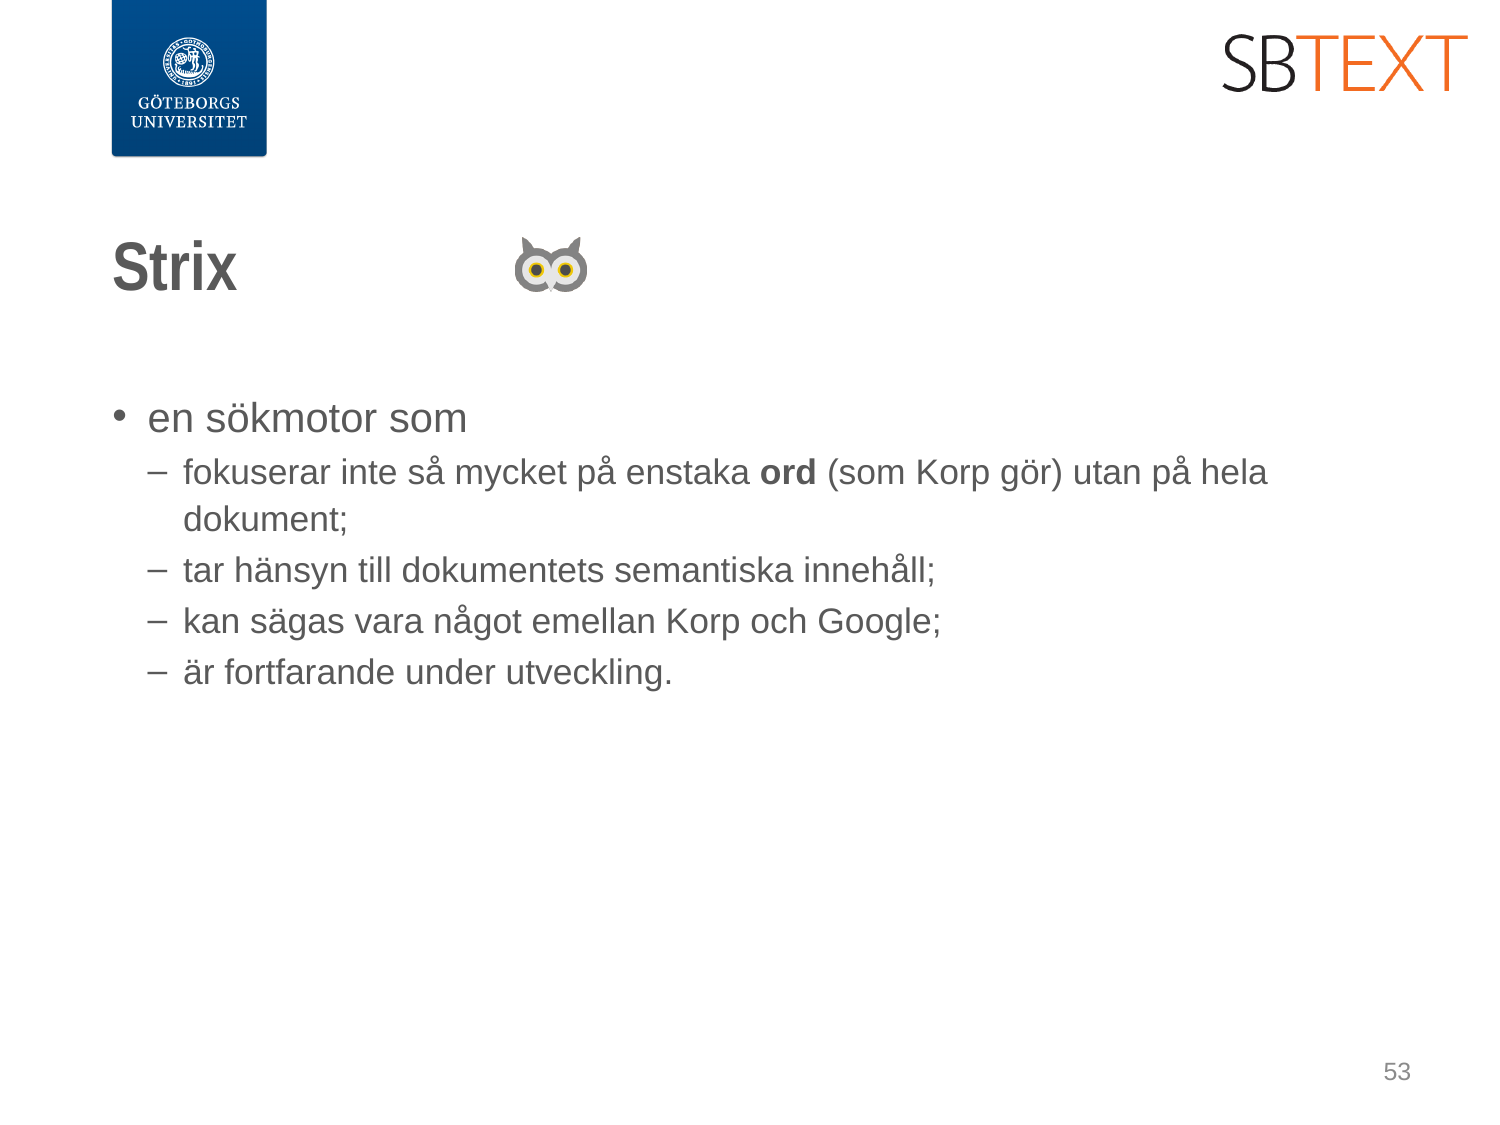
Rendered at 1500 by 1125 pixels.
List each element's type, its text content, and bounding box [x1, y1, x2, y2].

picture [110, 0, 268, 159]
picture [501, 237, 600, 295]
title Strix [112, 231, 1412, 362]
picture [1205, 19, 1476, 110]
list en sökmotor som fokuserar inte så mycket på enstaka ord (som Korp gör) utan på hela dokument; tar hänsyn till dokumentets semantiska innehåll; kan sägas vara något emellan Korp och Google; är fortfarande under utveckling. [112, 385, 1341, 1012]
slide_number <number> [1316, 1051, 1412, 1091]
